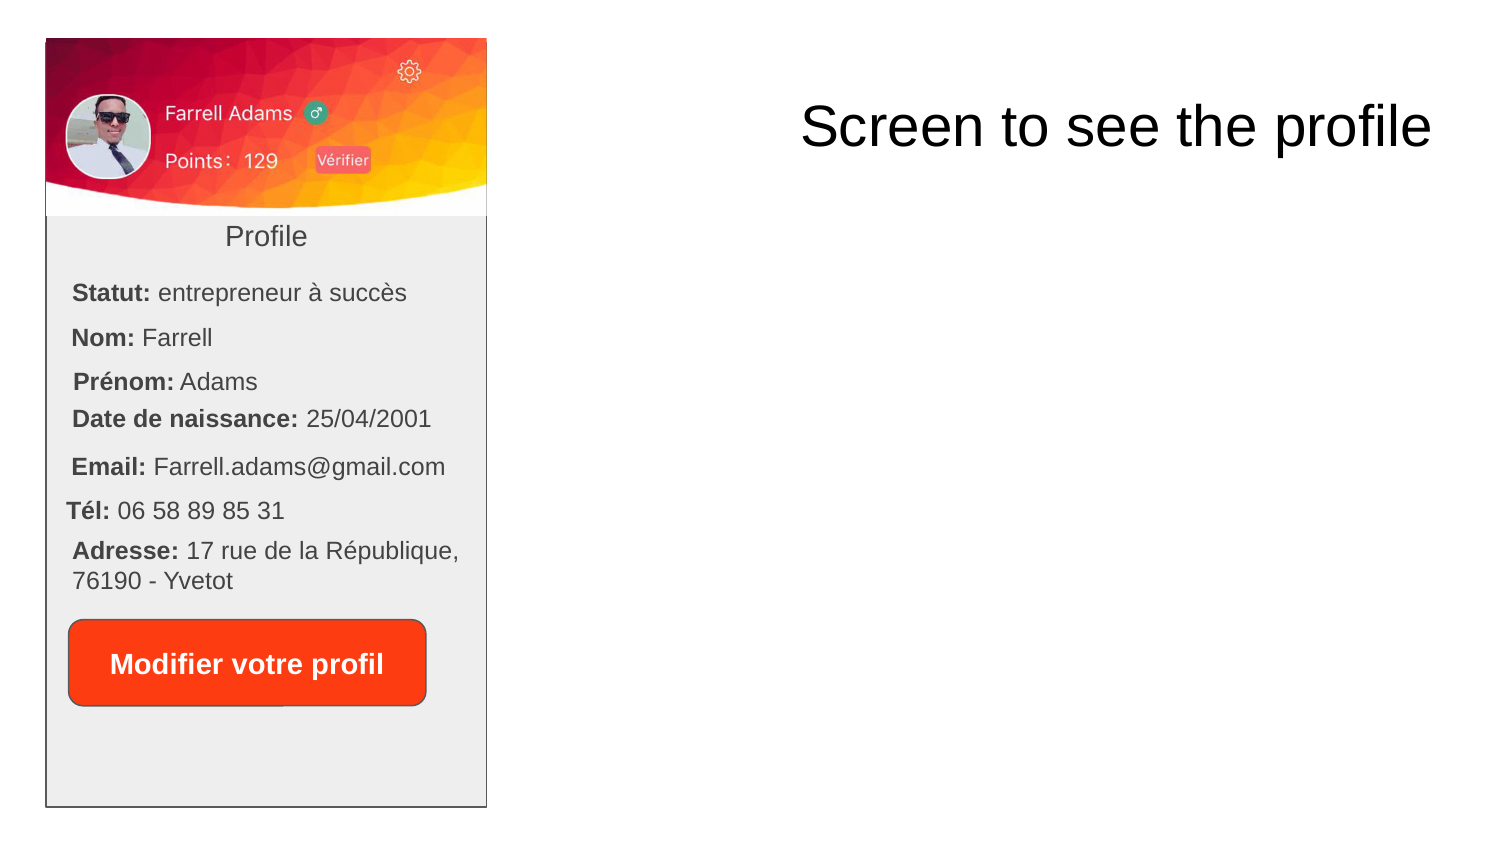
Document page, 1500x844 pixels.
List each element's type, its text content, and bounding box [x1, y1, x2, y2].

text_box Adresse: 17 rue de la République, 76190 - Yvetot [57, 545, 478, 584]
title Screen to see the profile [487, 72, 1449, 167]
text_box Email: Farrell.adams@gmail.com [56, 446, 477, 485]
text_box Statut: entrepreneur à succès [57, 272, 478, 311]
picture [46, 38, 487, 216]
text_box Nom: Farrell [56, 316, 477, 356]
text_box Modifier votre profil [68, 619, 426, 706]
text_box [46, 216, 487, 807]
text_box Profile [68, 216, 465, 255]
text_box Prénom: Adams [51, 361, 472, 400]
text_box Date de naissance: 25/04/2001 [57, 398, 478, 438]
text_box Tél: 06 58 89 85 31 [51, 490, 472, 530]
